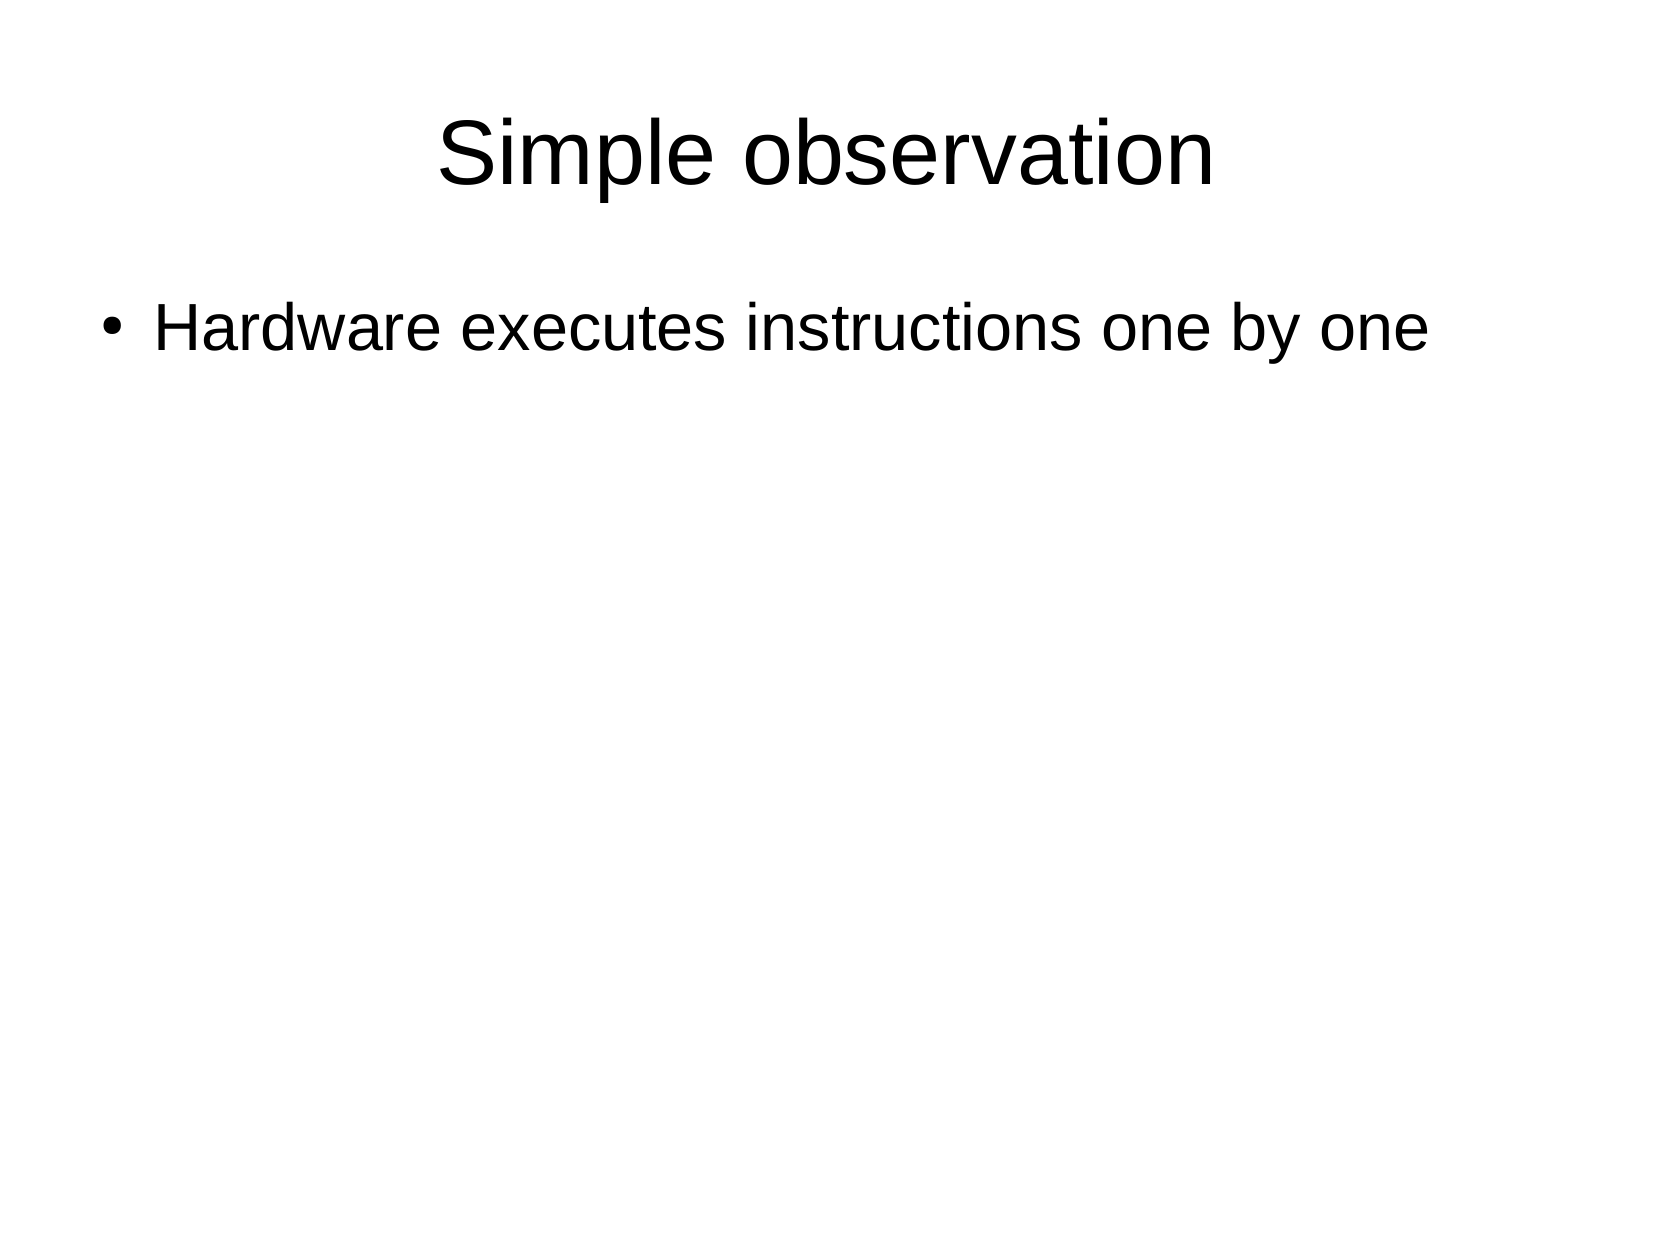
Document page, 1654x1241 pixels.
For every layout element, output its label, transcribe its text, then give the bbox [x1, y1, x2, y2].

list Hardware executes instructions one by one [82, 290, 1571, 1010]
title Simple observation [82, 49, 1571, 257]
